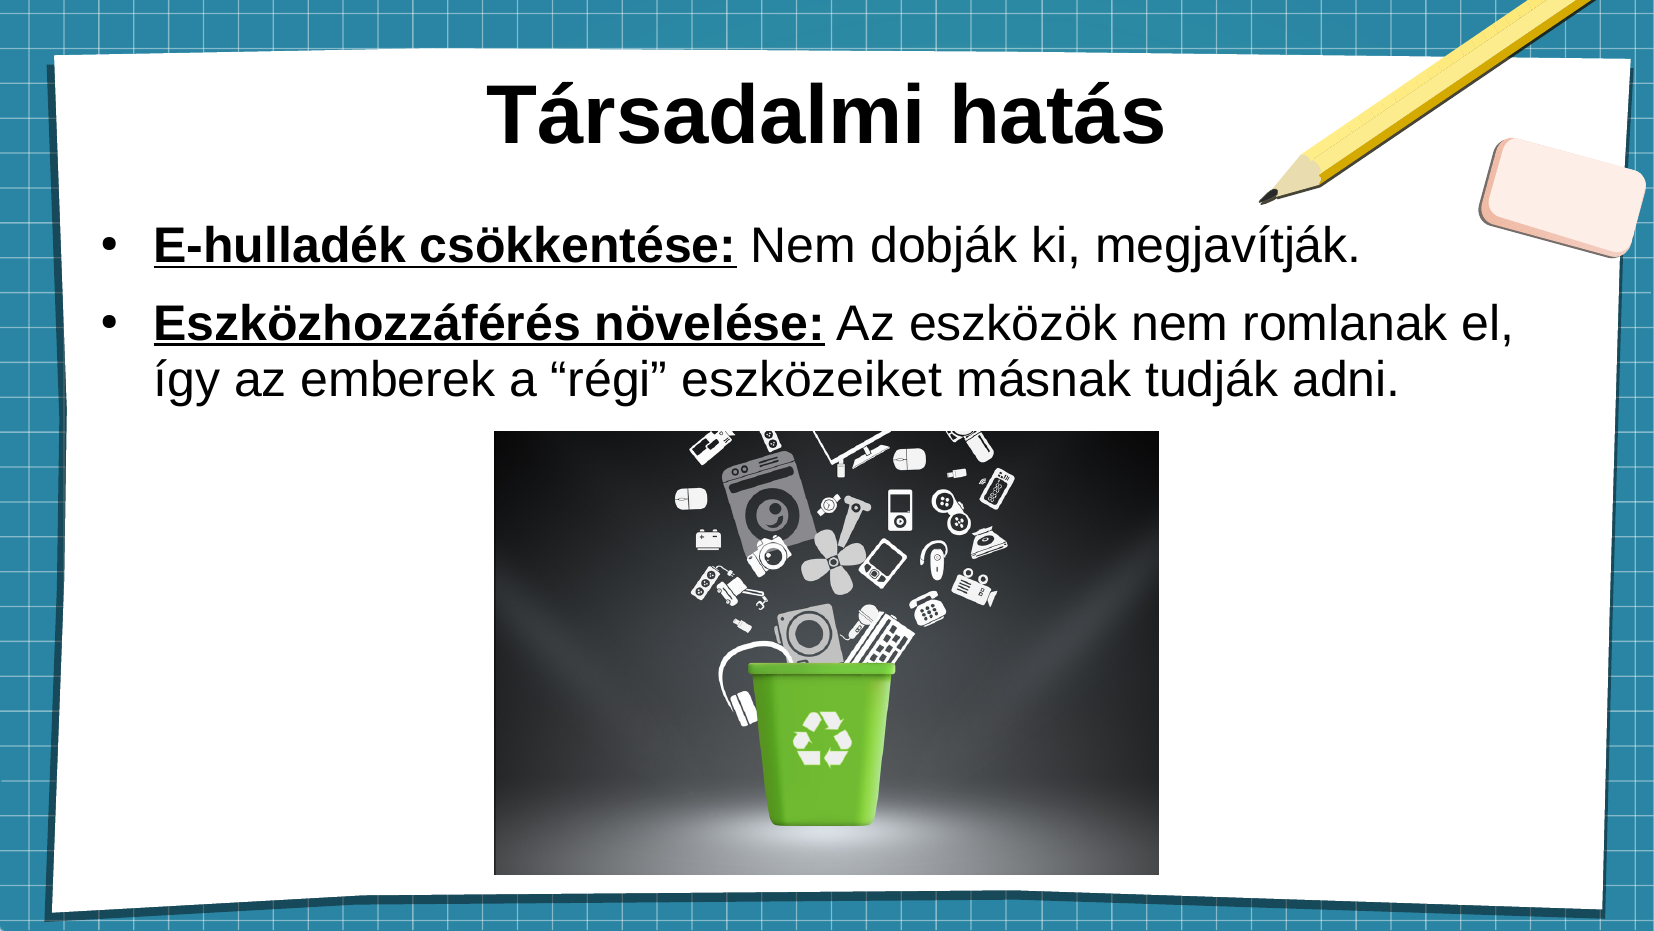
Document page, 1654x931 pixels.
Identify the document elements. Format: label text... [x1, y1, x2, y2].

picture [494, 431, 1159, 875]
list E-hulladék csökkentése: Nem dobják ki, megjavítják. Eszközhozzáférés növelése: Az eszközök nem romlanak el, így az emberek a “régi” eszközeiket másnak tudják adni. [82, 217, 1571, 758]
title Társadalmi hatás [82, 37, 1571, 193]
